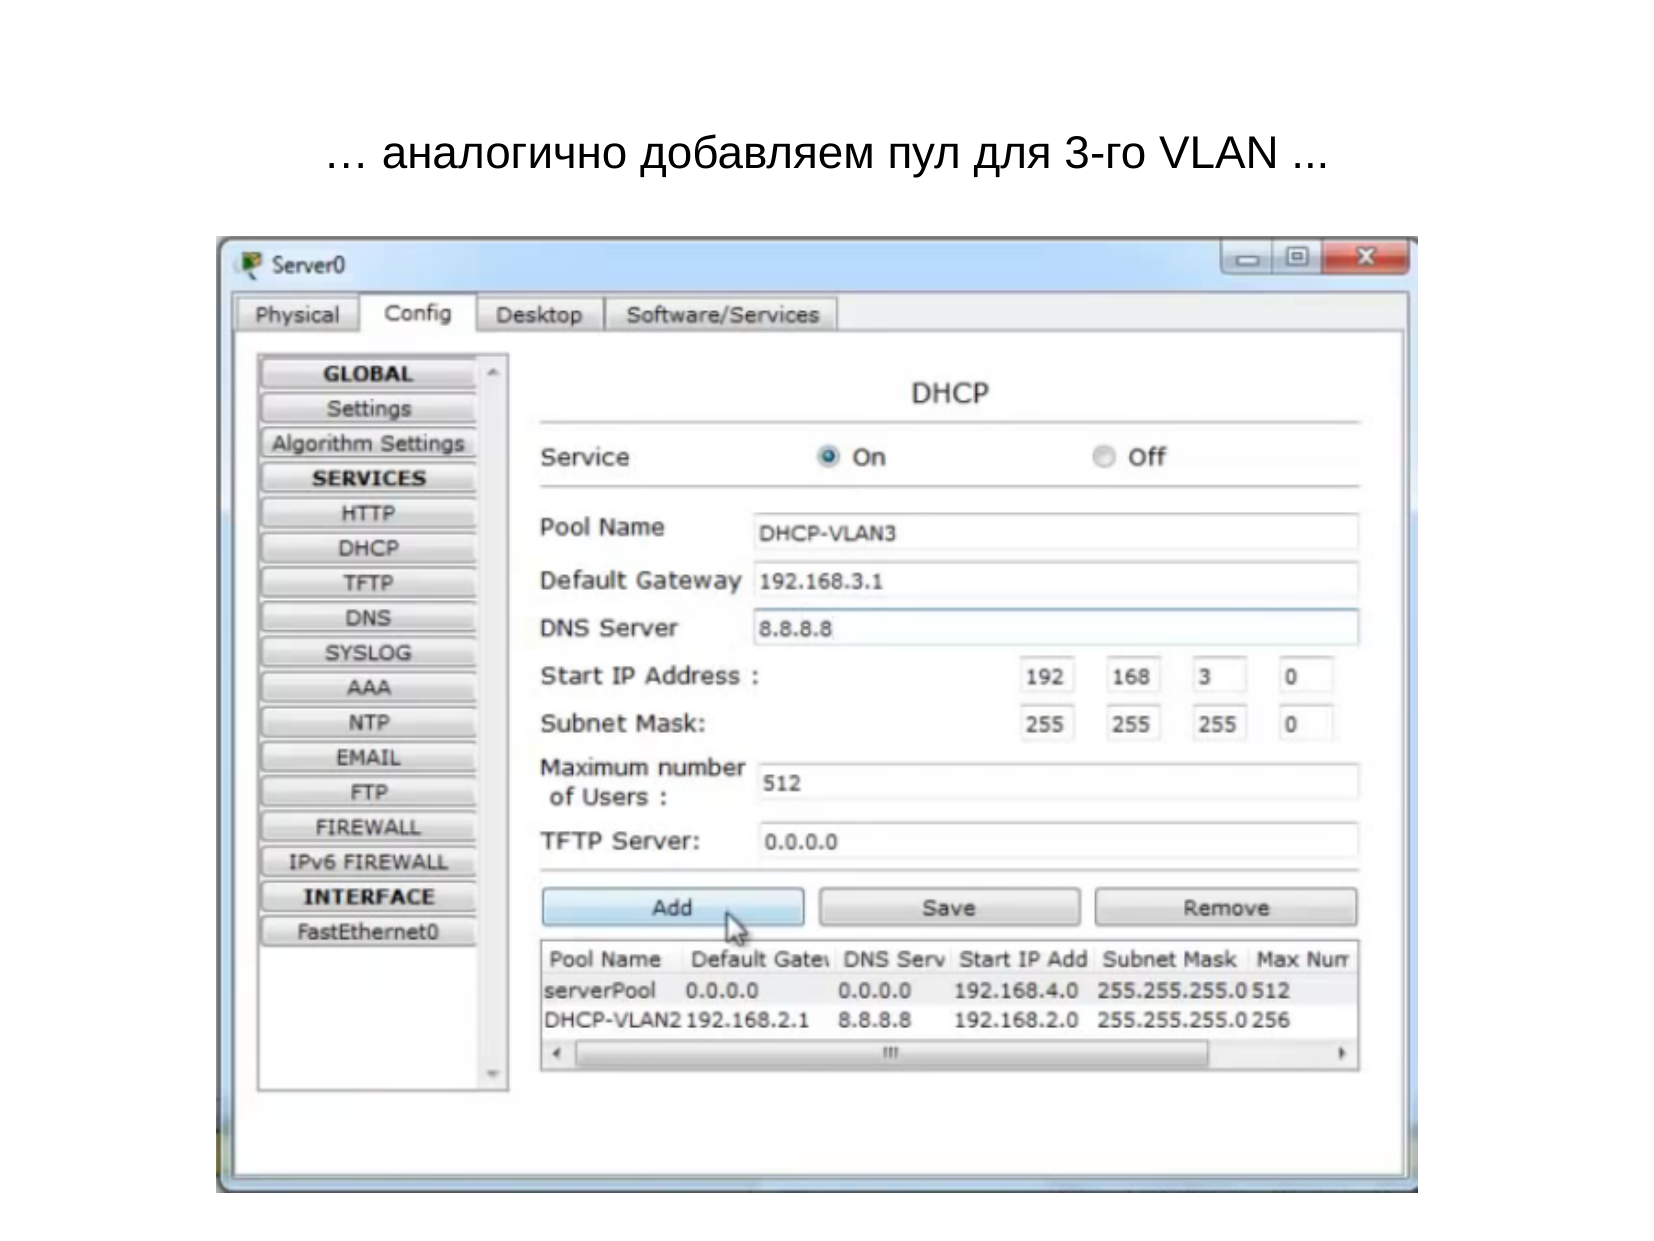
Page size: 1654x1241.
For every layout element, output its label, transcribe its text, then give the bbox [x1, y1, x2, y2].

title … аналогично добавляем пул для 3-го VLAN ... [82, 49, 1571, 257]
picture [216, 236, 1418, 1193]
